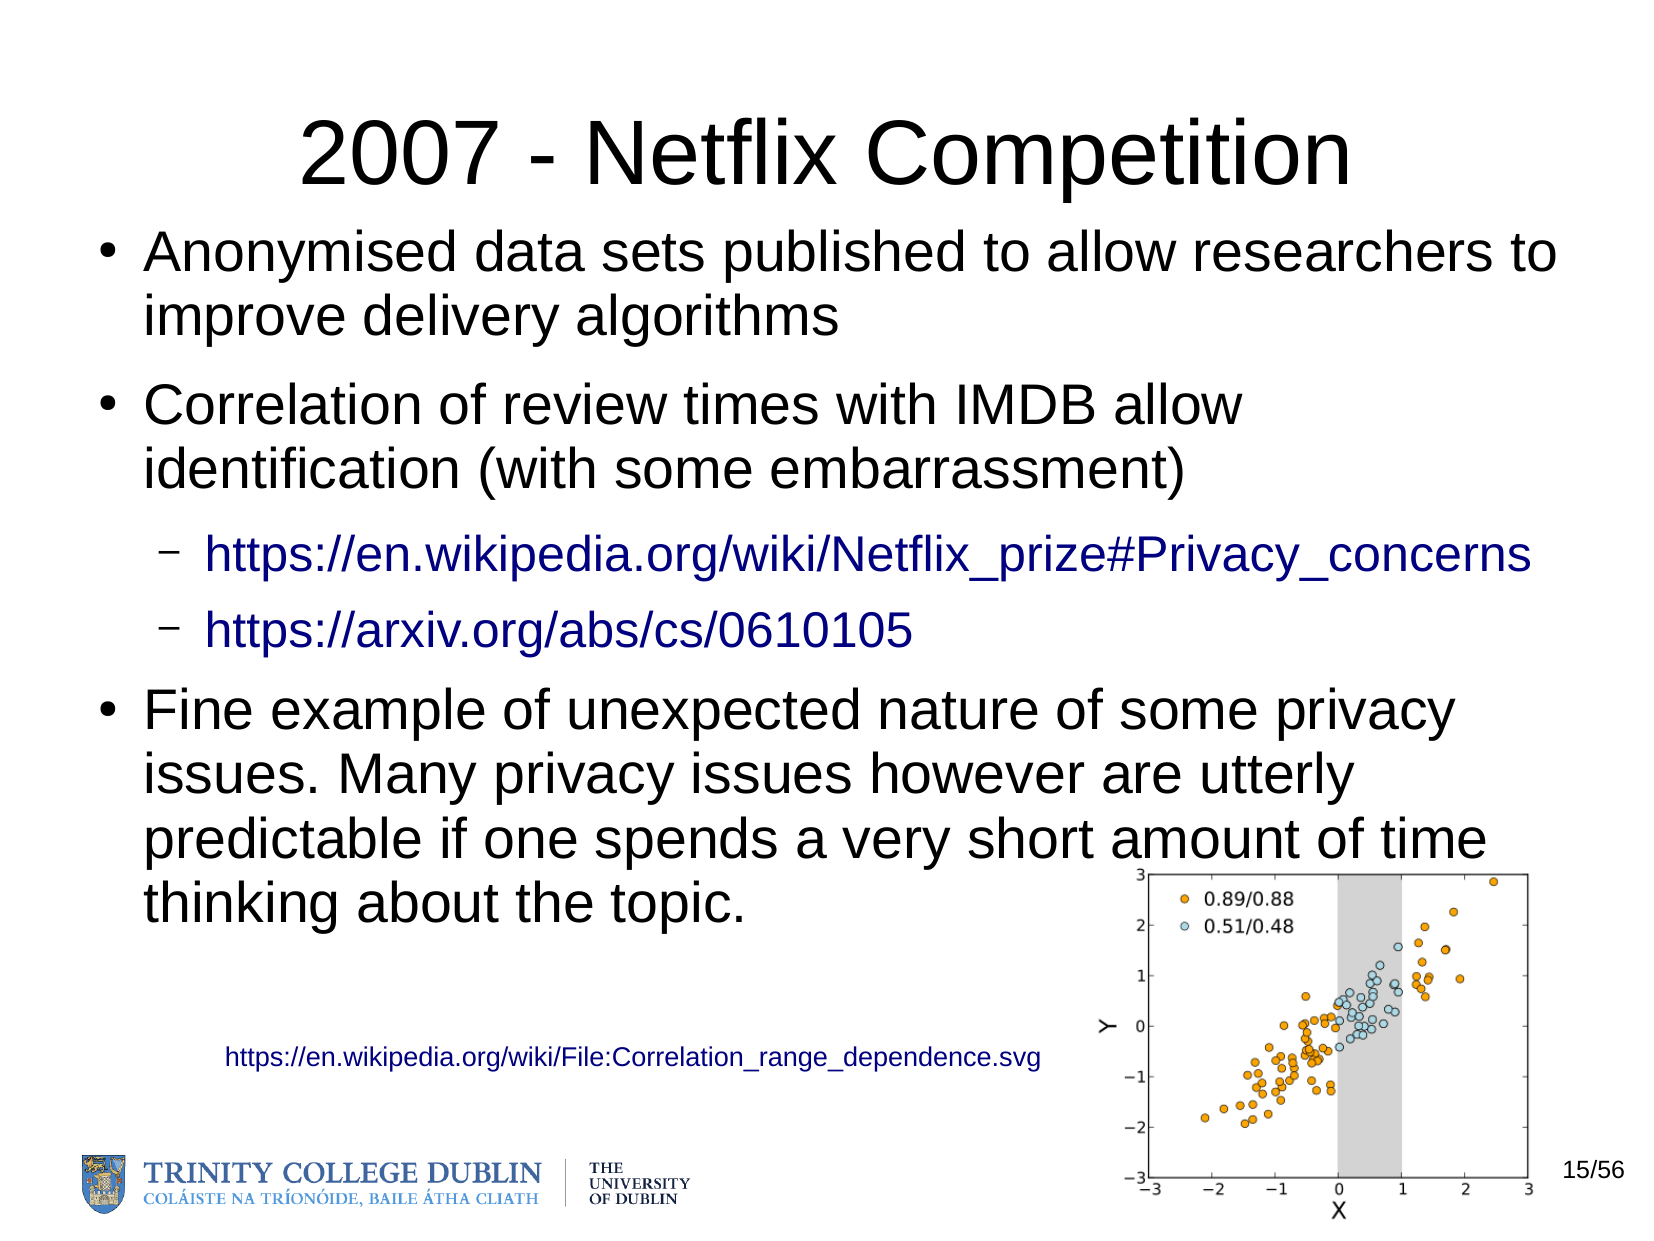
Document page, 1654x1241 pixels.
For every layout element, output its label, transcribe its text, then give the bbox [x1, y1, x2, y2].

title 2007 - Netflix Competition [82, 49, 1571, 219]
text_box https://en.wikipedia.org/wiki/File:Correlation_range_dependence.svg [210, 1035, 1116, 1092]
picture [1087, 939, 1561, 1227]
list Anonymised data sets published to allow researchers to improve delivery algorithms Correlation of review times with IMDB allow identification (with some embarrassment) https://en.wikipedia.org/wiki/Netflix_prize#Privacy_concerns https://arxiv.org/abs/cs/0610105 Fine example of unexpected nature of some privacy issues. Many privacy issues however are utterly predictable if one spends a very short amount of time thinking about the topic. [82, 219, 1571, 939]
picture [82, 1155, 694, 1214]
